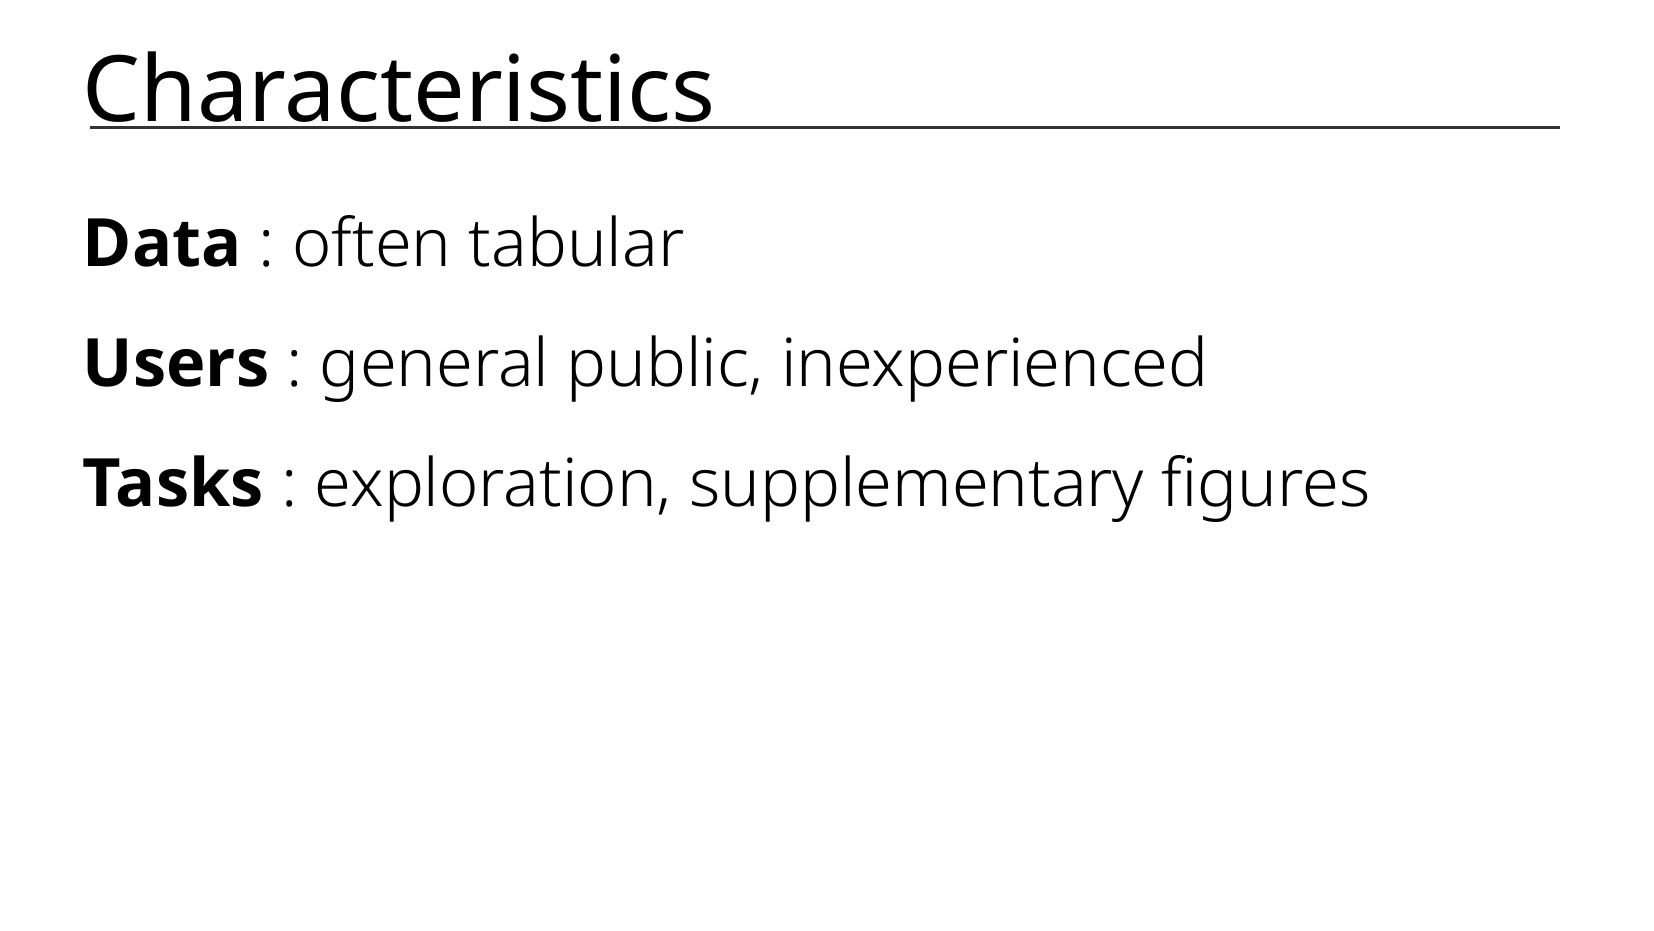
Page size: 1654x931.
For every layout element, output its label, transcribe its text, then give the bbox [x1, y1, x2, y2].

title Characteristics [82, 32, 1571, 140]
list Data : often tabular Users : general public, inexperienced Tasks : exploration, supplementary figures [82, 195, 1571, 811]
